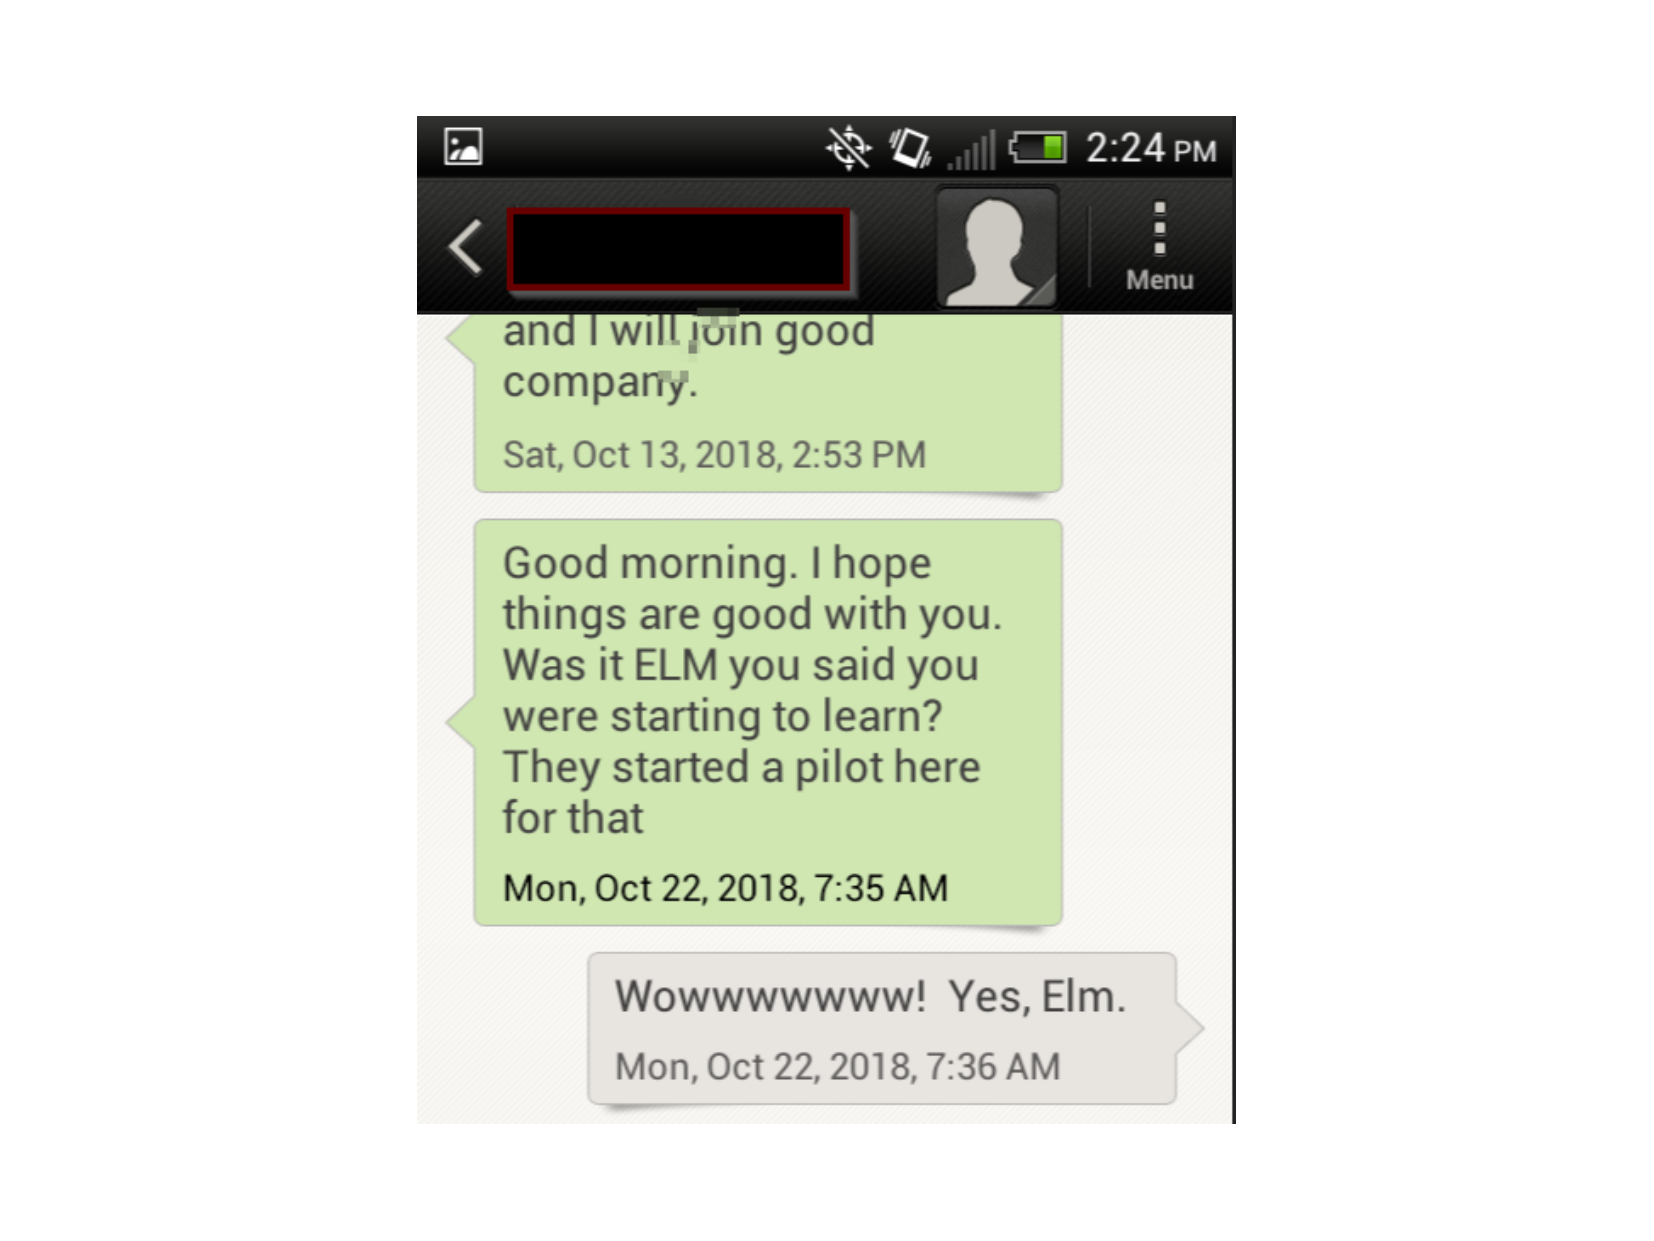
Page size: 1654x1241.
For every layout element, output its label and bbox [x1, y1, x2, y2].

picture [417, 116, 1236, 1124]
